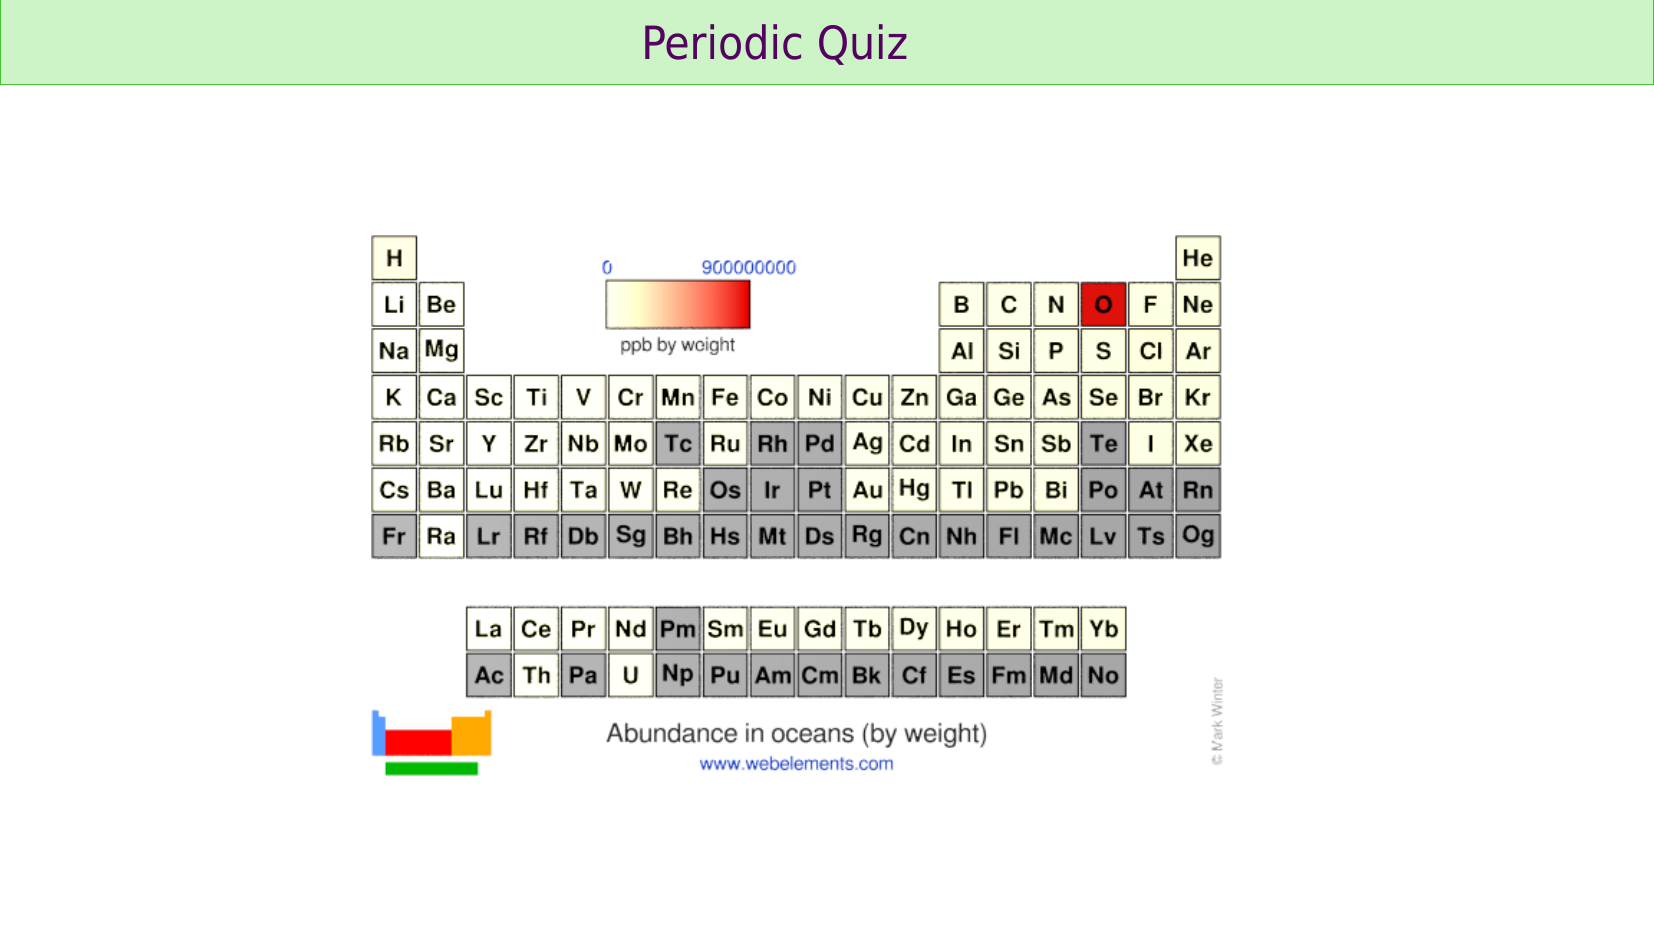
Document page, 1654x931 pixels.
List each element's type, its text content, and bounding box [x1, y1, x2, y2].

picture [337, 220, 1256, 783]
text_box [0, 0, 1654, 85]
text_box Periodic Quiz [626, 9, 937, 78]
